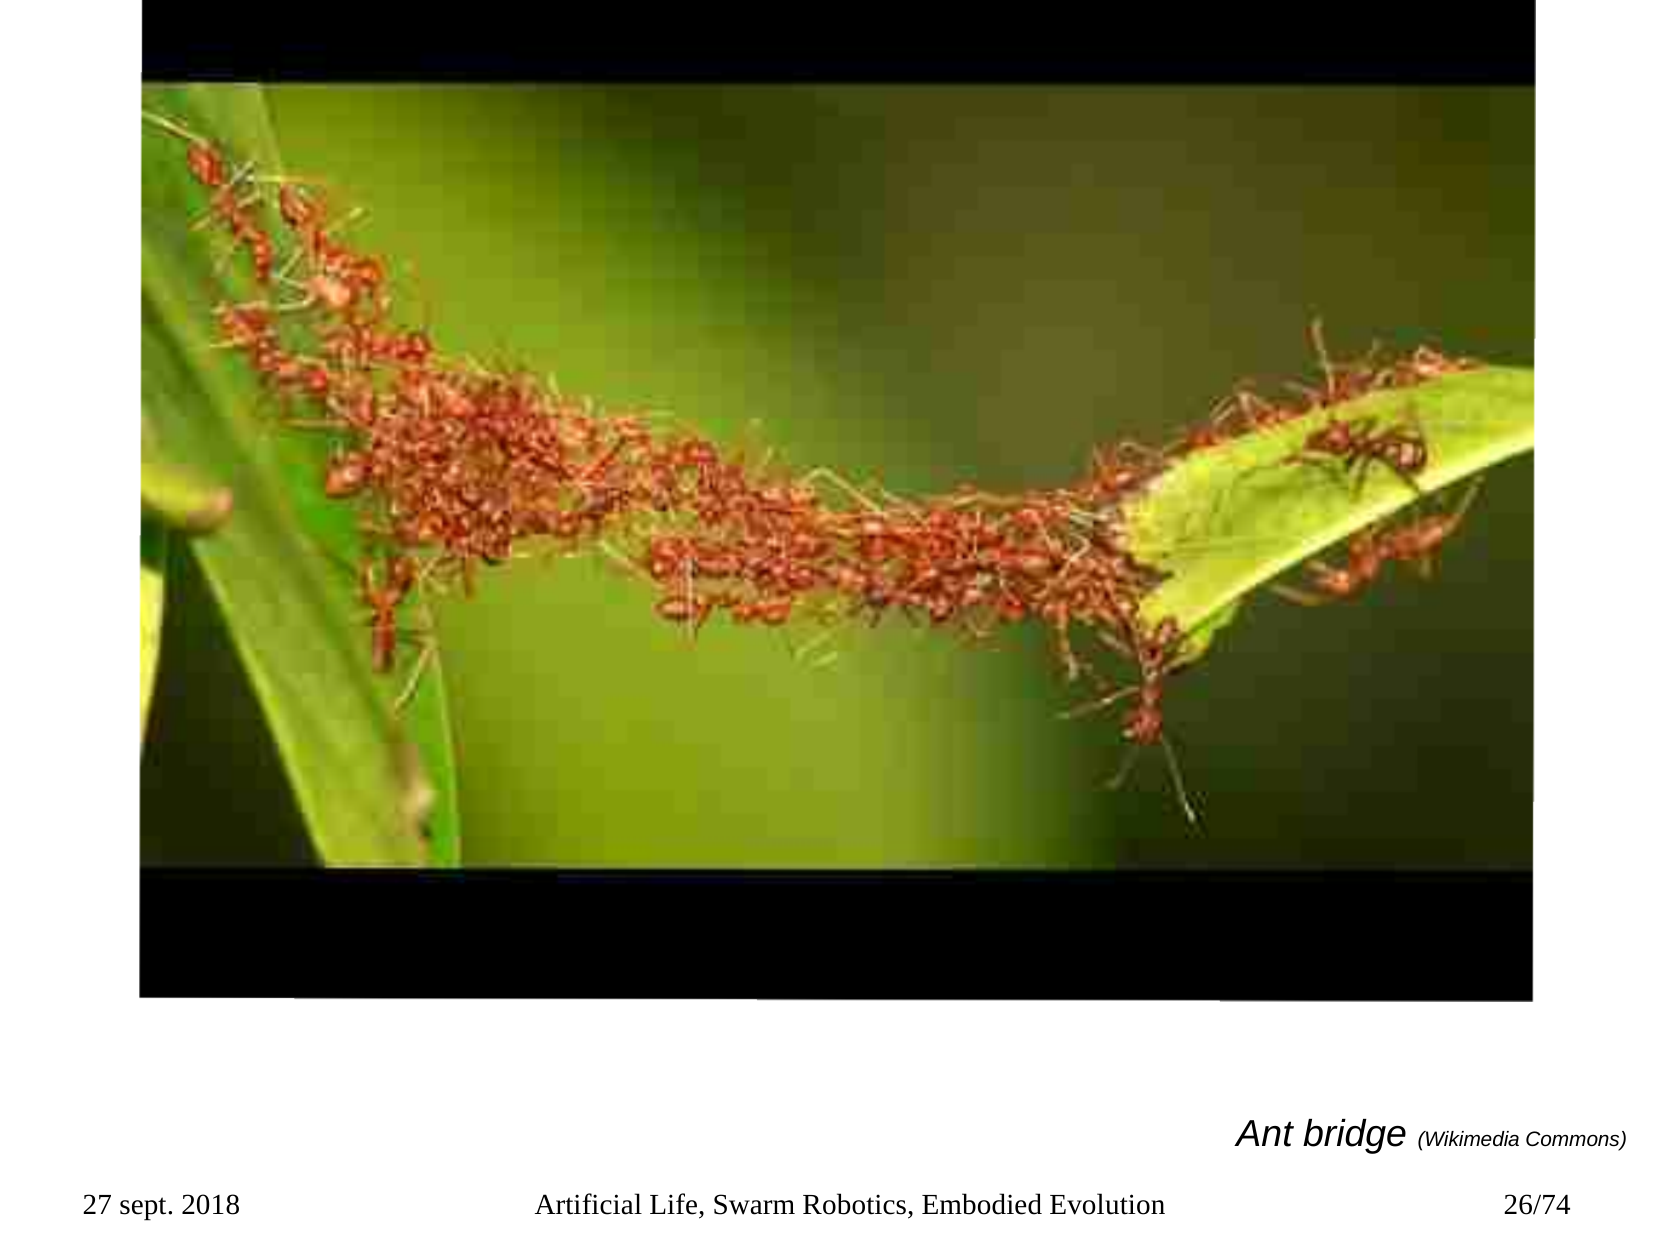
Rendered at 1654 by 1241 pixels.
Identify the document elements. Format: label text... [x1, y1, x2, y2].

picture [138, 0, 1536, 1002]
text_box Ant bridge (Wikimedia Commons) [177, 1105, 1642, 1163]
